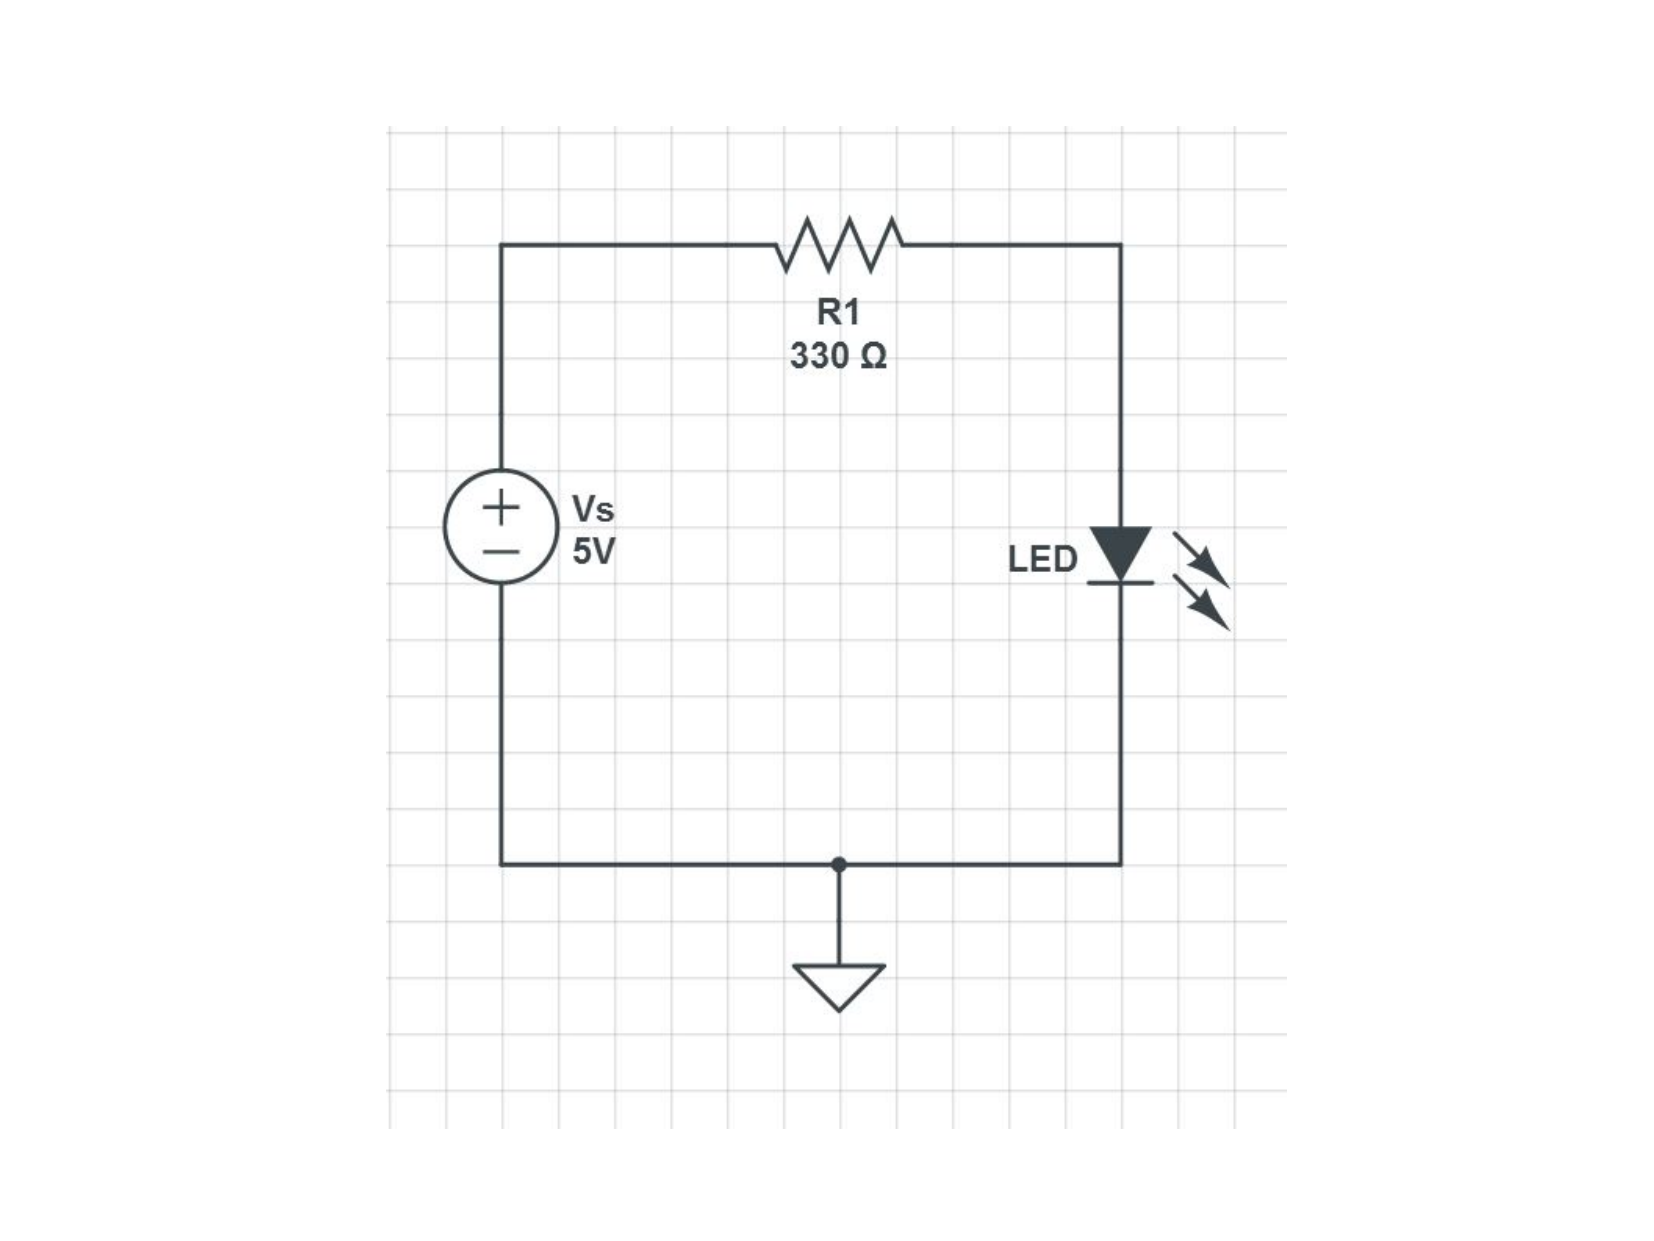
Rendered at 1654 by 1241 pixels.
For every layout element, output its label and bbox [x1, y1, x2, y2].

picture [386, 126, 1287, 1129]
